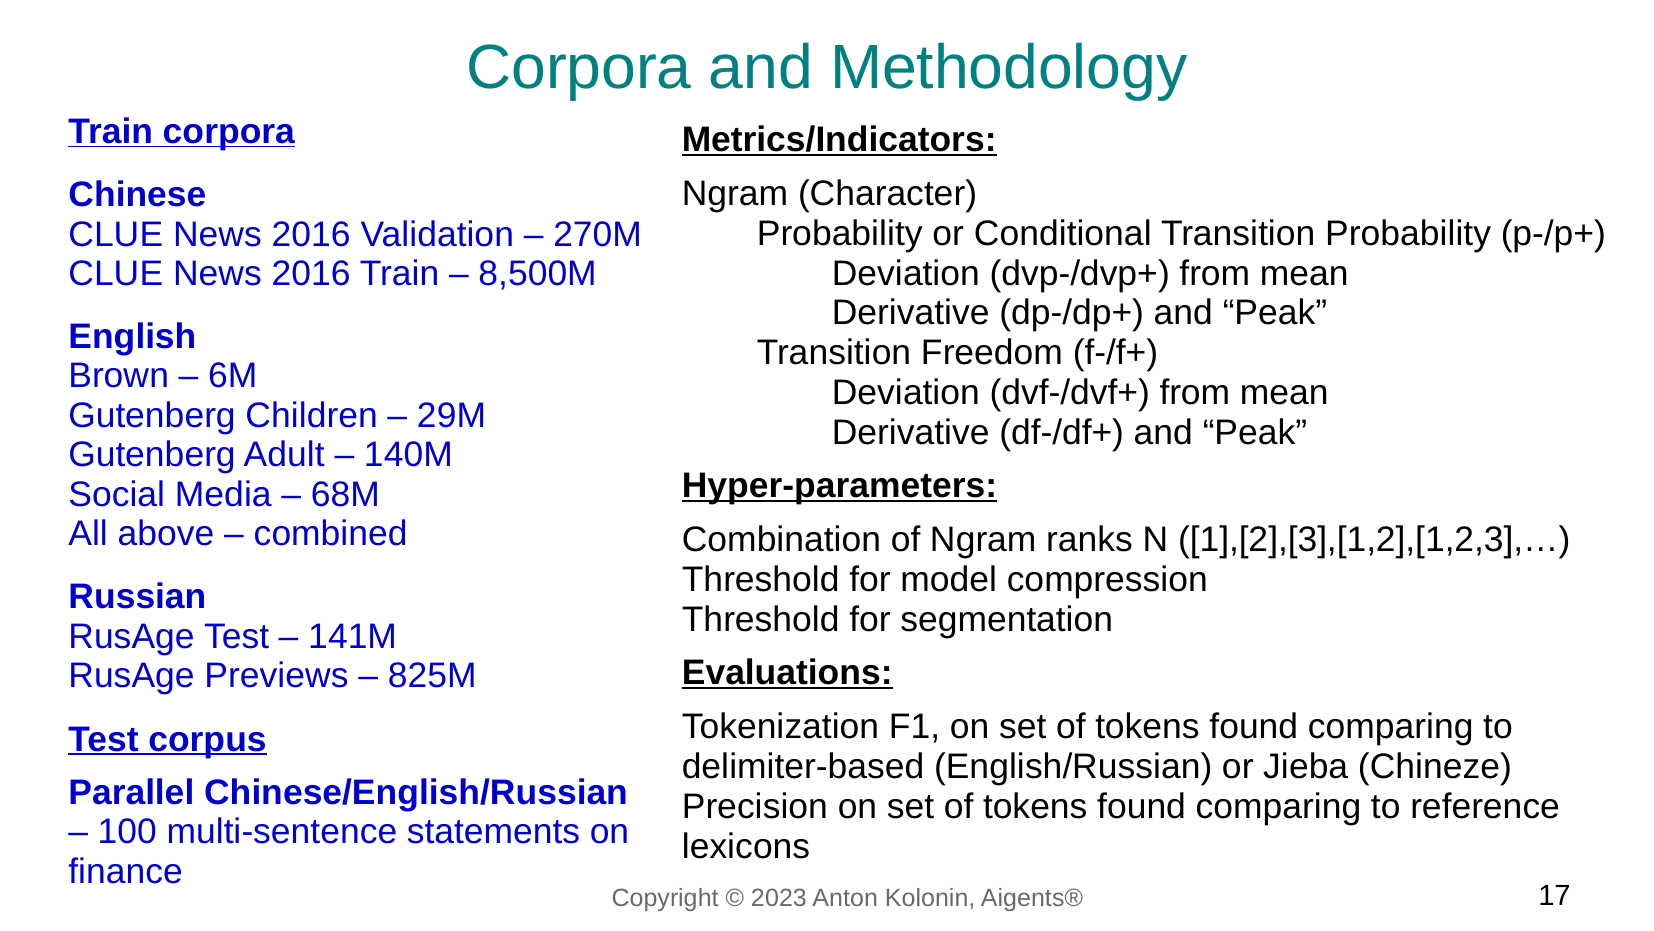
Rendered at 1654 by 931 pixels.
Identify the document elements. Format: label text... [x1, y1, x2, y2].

text_box Corpora and Methodology [0, 0, 1630, 135]
text_box Train corpora Chinese CLUE News 2016 Validation – 270M CLUE News 2016 Train – 8,500M English Brown – 6M Gutenberg Children – 29M Gutenberg Adult – 140M Social Media – 68M All above – combined Russian RusAge Test – 141M RusAge Previews – 825M Test corpus Parallel Chinese/English/Russian – 100 multi-sentence statements on finance [53, 102, 675, 898]
text_box Metrics/Indicators: Ngram (Character) Probability or Conditional Transition Probability (p-/p+) Deviation (dvp-/dvp+) from mean Derivative (dp-/dp+) and “Peak” Transition Freedom (f-/f+) Deviation (dvf-/dvf+) from mean Derivative (df-/df+) and “Peak” Hyper-parameters: Combination of Ngram ranks N ([1],[2],[3],[1,2],[1,2,3],…) Threshold for model compression Threshold for segmentation Evaluations: Tokenization F1, on set of tokens found comparing to delimiter-based (English/Russian) or Jieba (Chineze) Precision on set of tokens found comparing to reference lexicons [667, 112, 1641, 897]
